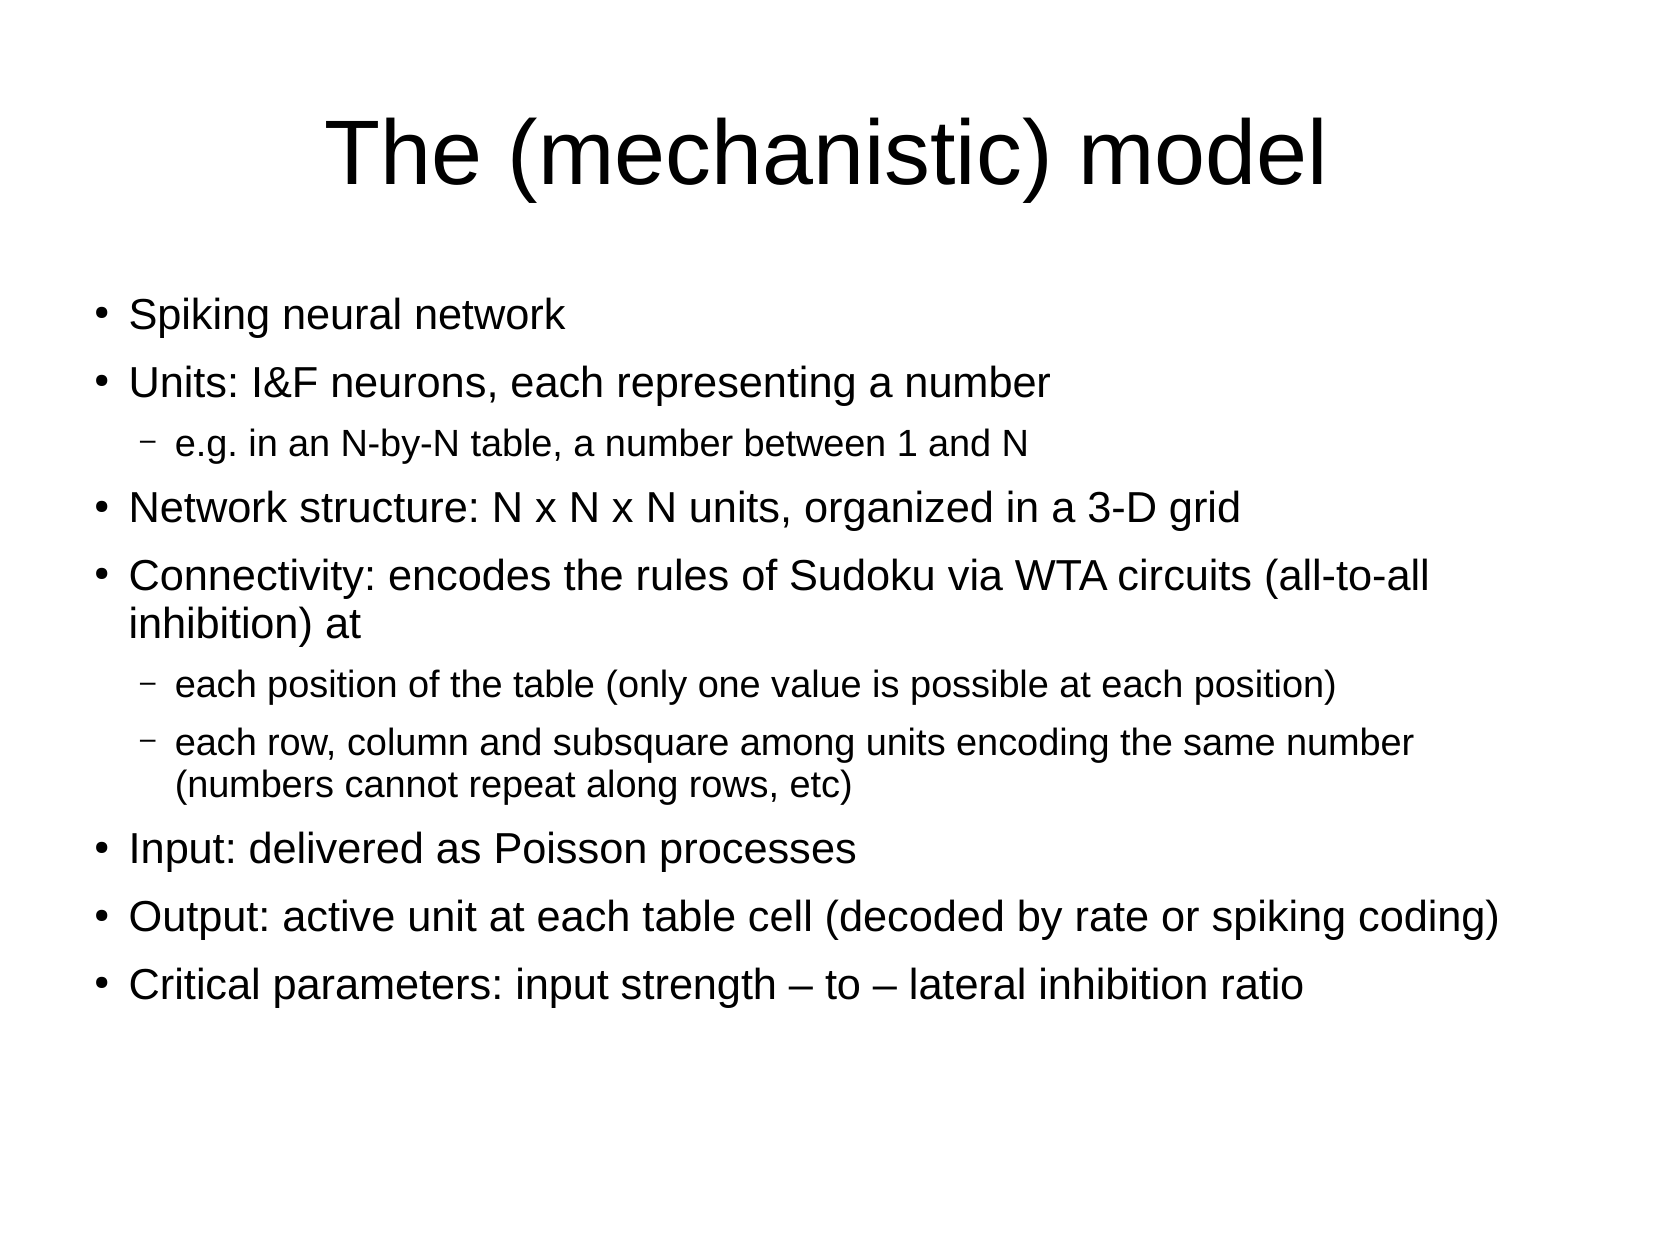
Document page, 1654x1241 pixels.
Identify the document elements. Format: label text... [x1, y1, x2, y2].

list Spiking neural network Units: I&F neurons, each representing a number e.g. in an N-by-N table, a number between 1 and N Network structure: N x N x N units, organized in a 3-D grid Connectivity: encodes the rules of Sudoku via WTA circuits (all-to-all inhibition) at each position of the table (only one value is possible at each position) each row, column and subsquare among units encoding the same number (numbers cannot repeat along rows, etc) Input: delivered as Poisson processes Output: active unit at each table cell (decoded by rate or spiking coding) Critical parameters: input strength – to – lateral inhibition ratio [82, 290, 1571, 1010]
title The (mechanistic) model [82, 49, 1571, 257]
